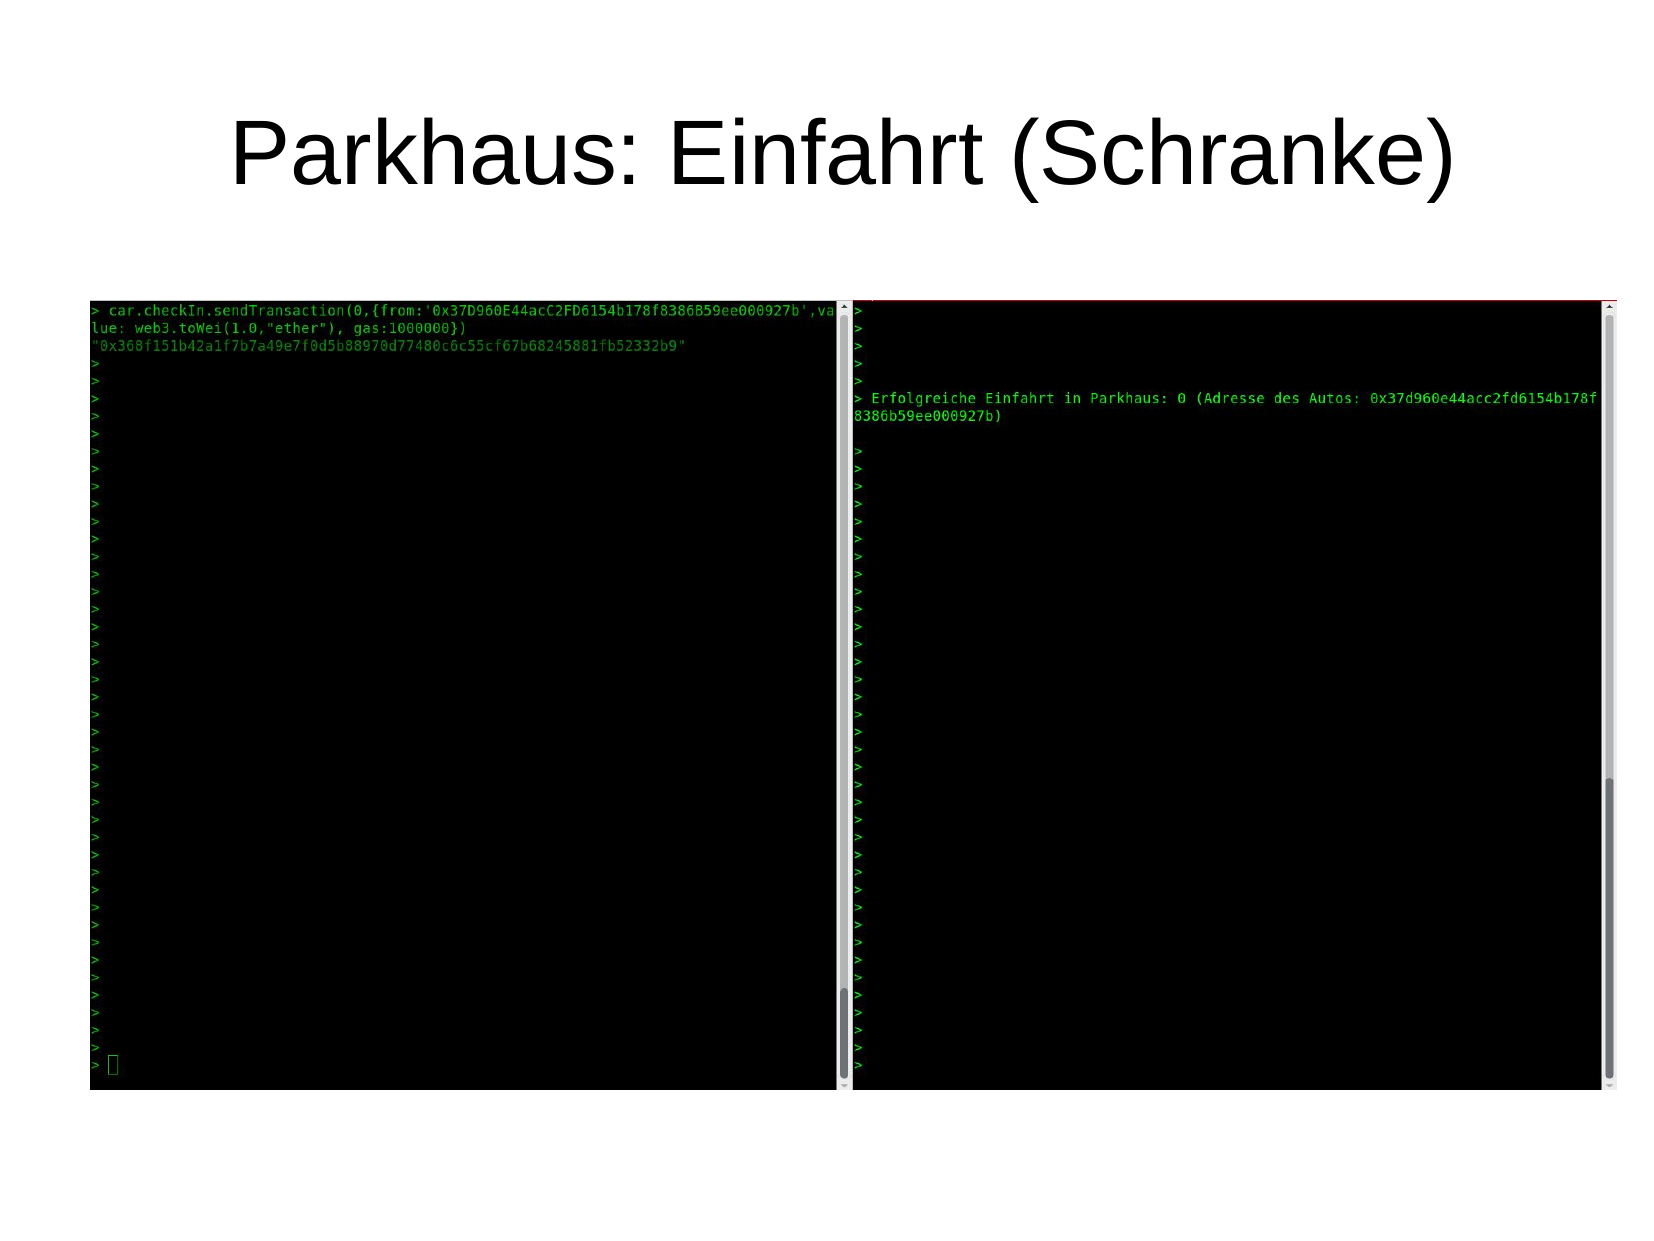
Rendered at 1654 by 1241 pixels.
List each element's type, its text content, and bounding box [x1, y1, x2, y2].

picture [90, 300, 1617, 1090]
title Parkhaus: Einfahrt (Schranke) [82, 49, 1571, 257]
